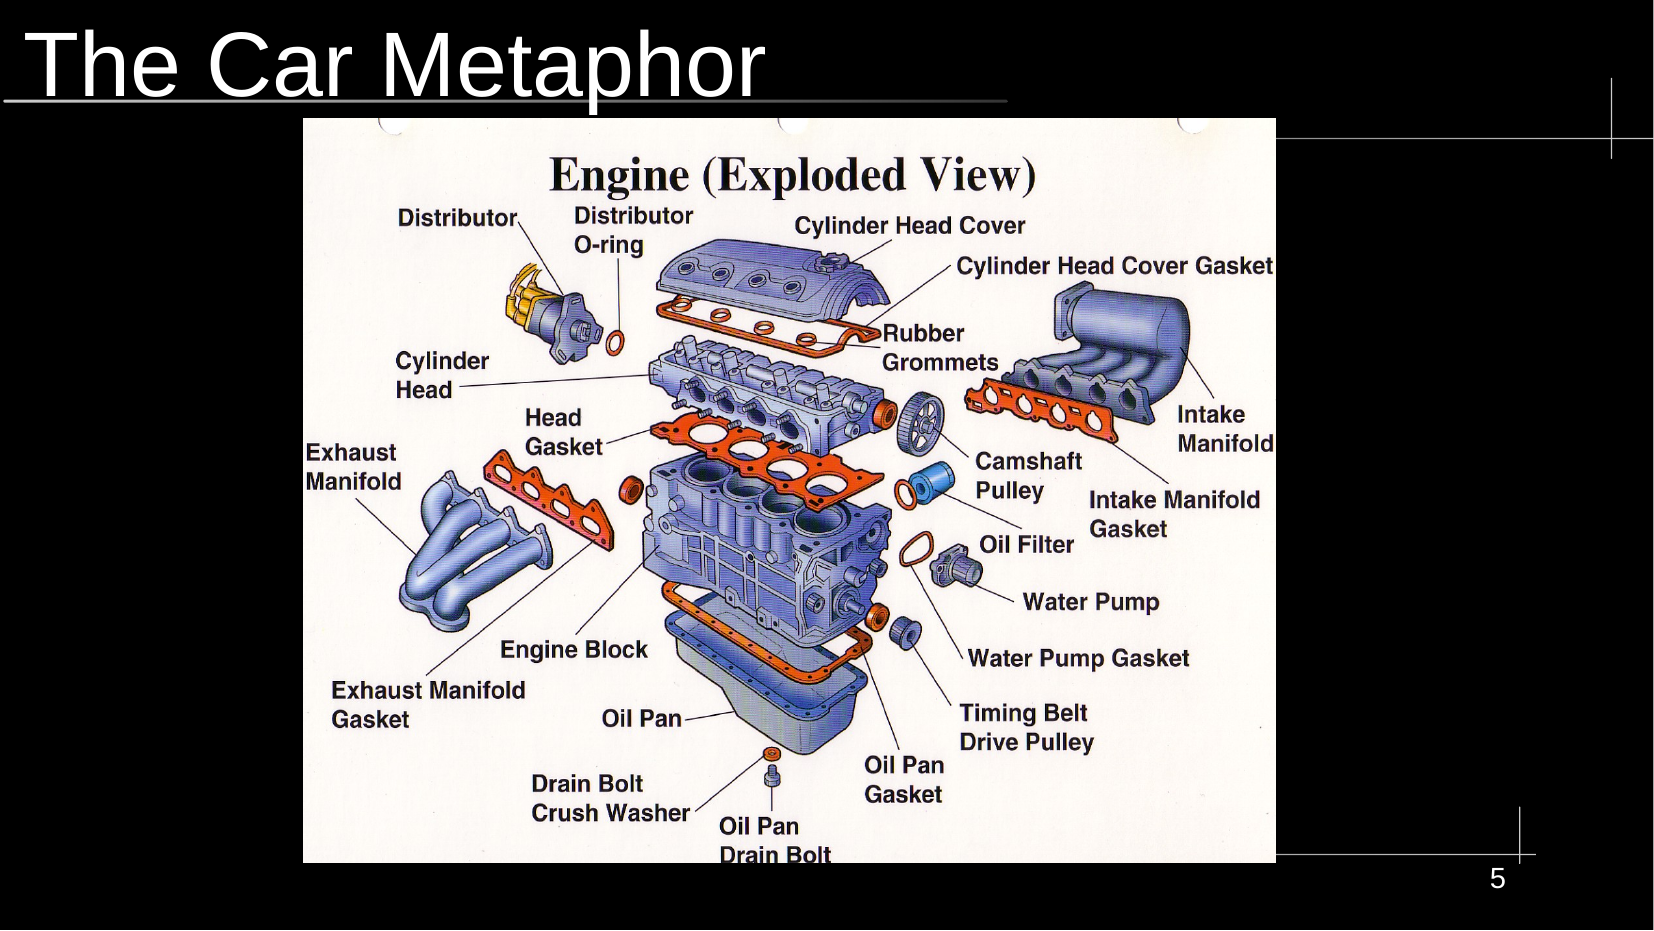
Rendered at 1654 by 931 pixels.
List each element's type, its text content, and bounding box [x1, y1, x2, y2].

text_box [800, 455, 830, 494]
title The Car Metaphor [23, 11, 1589, 119]
picture [303, 118, 1276, 863]
